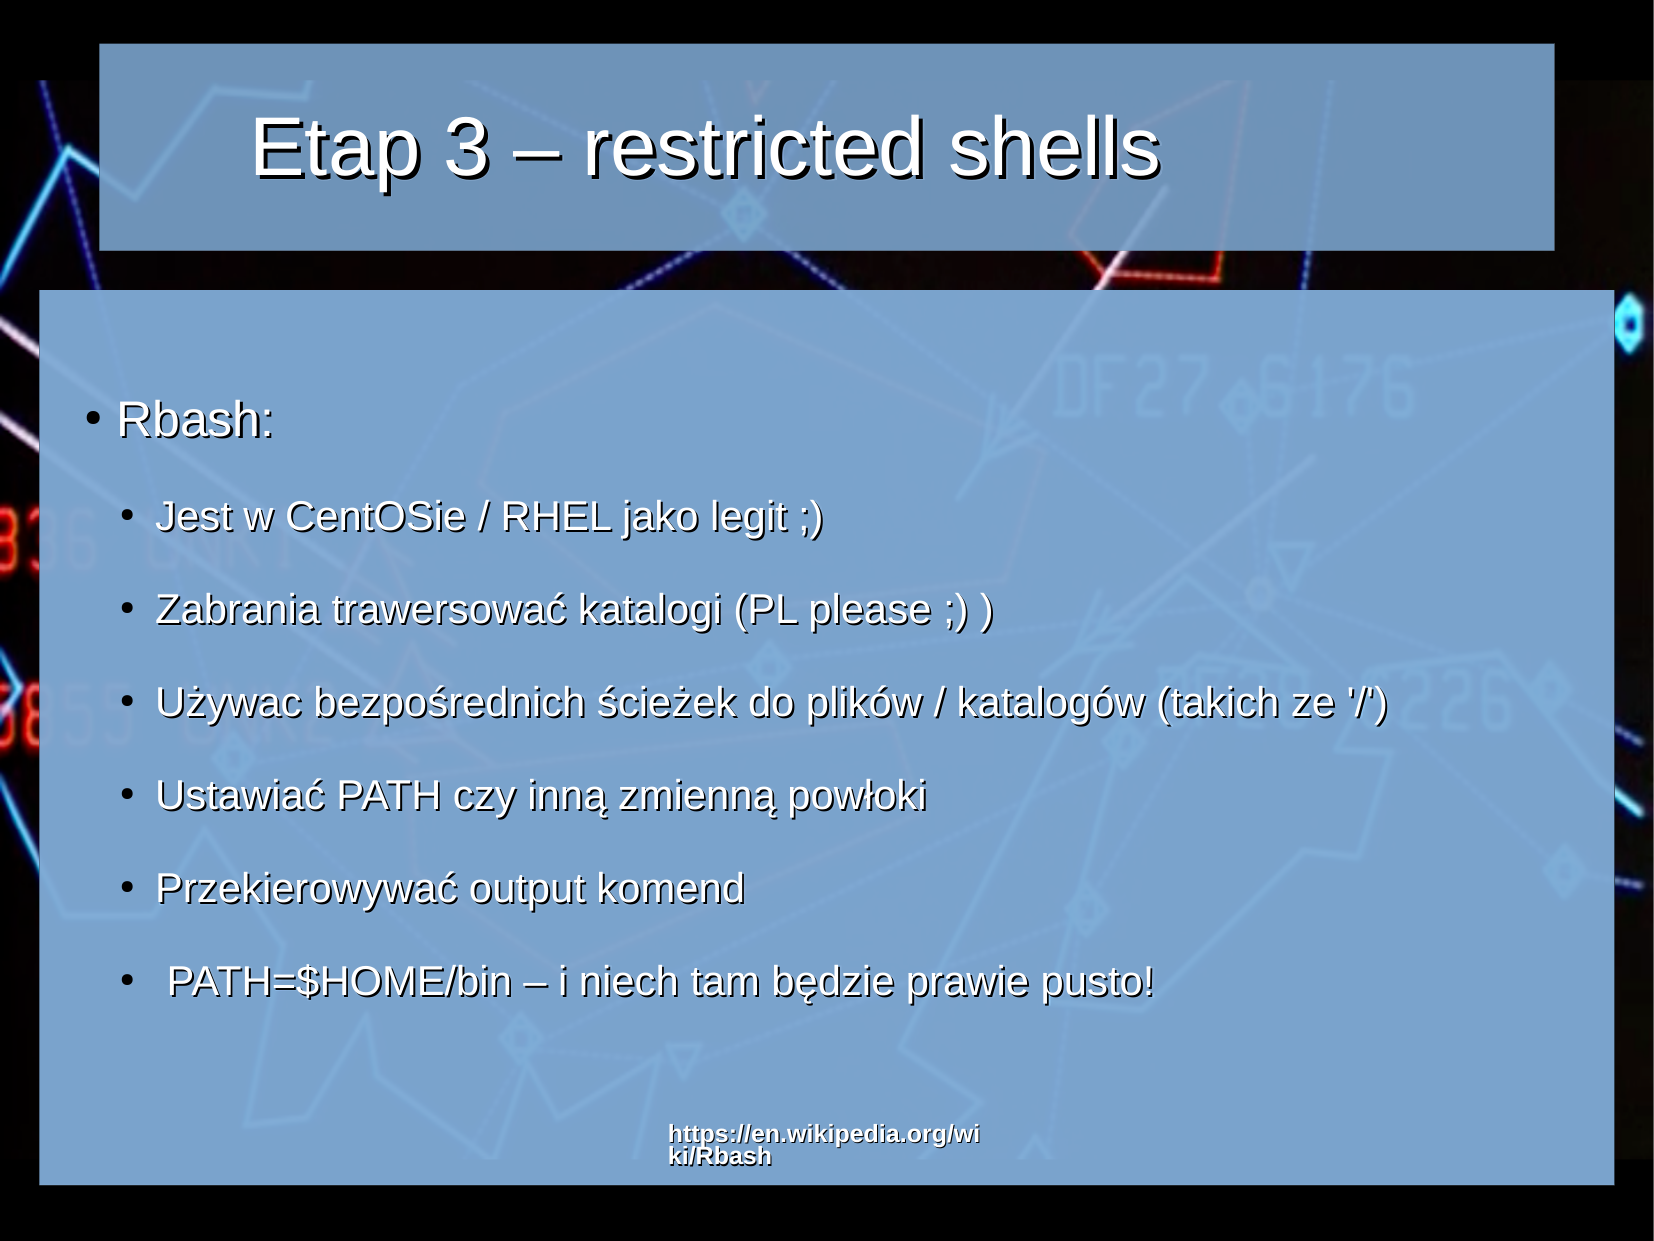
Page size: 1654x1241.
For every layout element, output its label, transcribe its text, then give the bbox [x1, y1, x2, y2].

text_box https://en.wikipedia.org/wiki/Rbash [653, 1112, 1001, 1156]
picture [0, 0, 1654, 1241]
title Etap 3 – restricted shells [99, 43, 1555, 251]
text_box Rbash: Jest w CentOSie / RHEL jako legit ;) Zabrania trawersować katalogi (PL please ;) ) Używac bezpośrednich ścieżek do plików / katalogów (takich ze '/') Ustawiać PATH czy inną zmienną powłoki Przekierowywać output komend PATH=$HOME/bin – i niech tam będzie prawie pusto! [39, 290, 1615, 1186]
